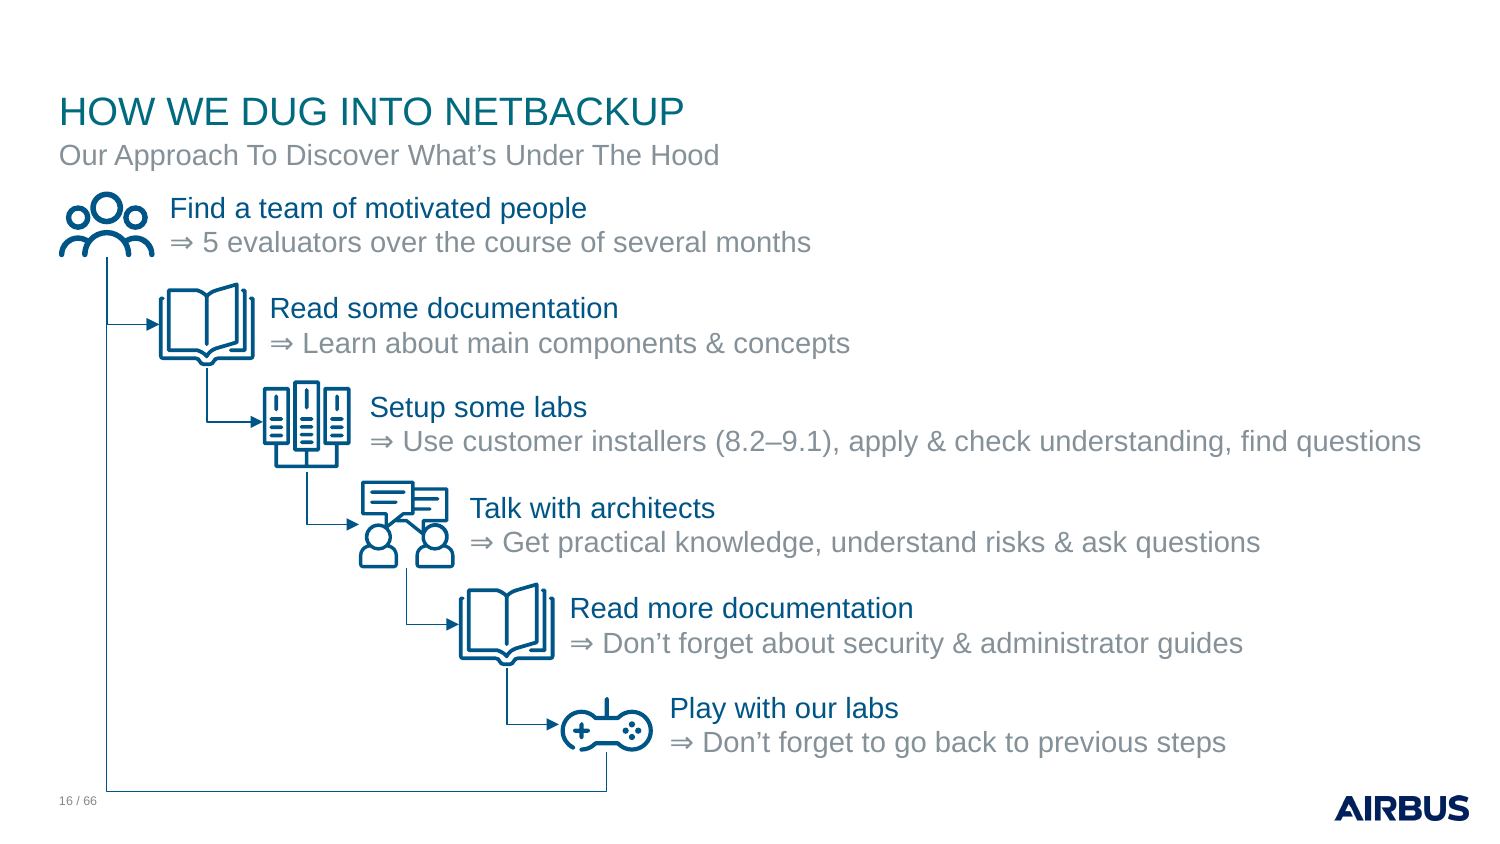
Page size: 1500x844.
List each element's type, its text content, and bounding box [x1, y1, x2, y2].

text_box Setup some labs ⇒ Use customer installers (8.2–9.1), apply & check understanding, find questions [354, 372, 1441, 473]
text_box [228, 288, 247, 353]
text_box Play with our labs ⇒ Don’t forget to go back to previous steps [654, 673, 1458, 774]
text_box [628, 733, 636, 741]
text_box [166, 282, 239, 359]
text_box [628, 721, 636, 728]
text_box Read more documentation ⇒ Don’t forget about security & administrator guides [554, 573, 1458, 674]
text_box Talk with architects ⇒ Get practical knowledge, understand risks & ask questions [454, 473, 1441, 574]
text_box [466, 582, 539, 659]
picture [1334, 795, 1469, 821]
text_box [560, 697, 653, 752]
text_box [458, 596, 555, 667]
title HOW WE DUG INTO NETBACKUP Our Approach To Discover What’s Under The Hood [58, 80, 1441, 192]
text_box [573, 722, 590, 740]
text_box [58, 229, 154, 258]
text_box Find a team of motivated people ⇒ 5 evaluators over the course of several months [154, 173, 1442, 274]
text_box [528, 588, 547, 653]
text_box Read some documentation ⇒ Learn about main components & concepts [254, 273, 1458, 374]
text_box [622, 727, 629, 734]
text_box [635, 727, 642, 734]
text_box [358, 480, 454, 569]
text_box [65, 191, 148, 230]
text_box [262, 380, 351, 469]
text_box [158, 296, 254, 367]
